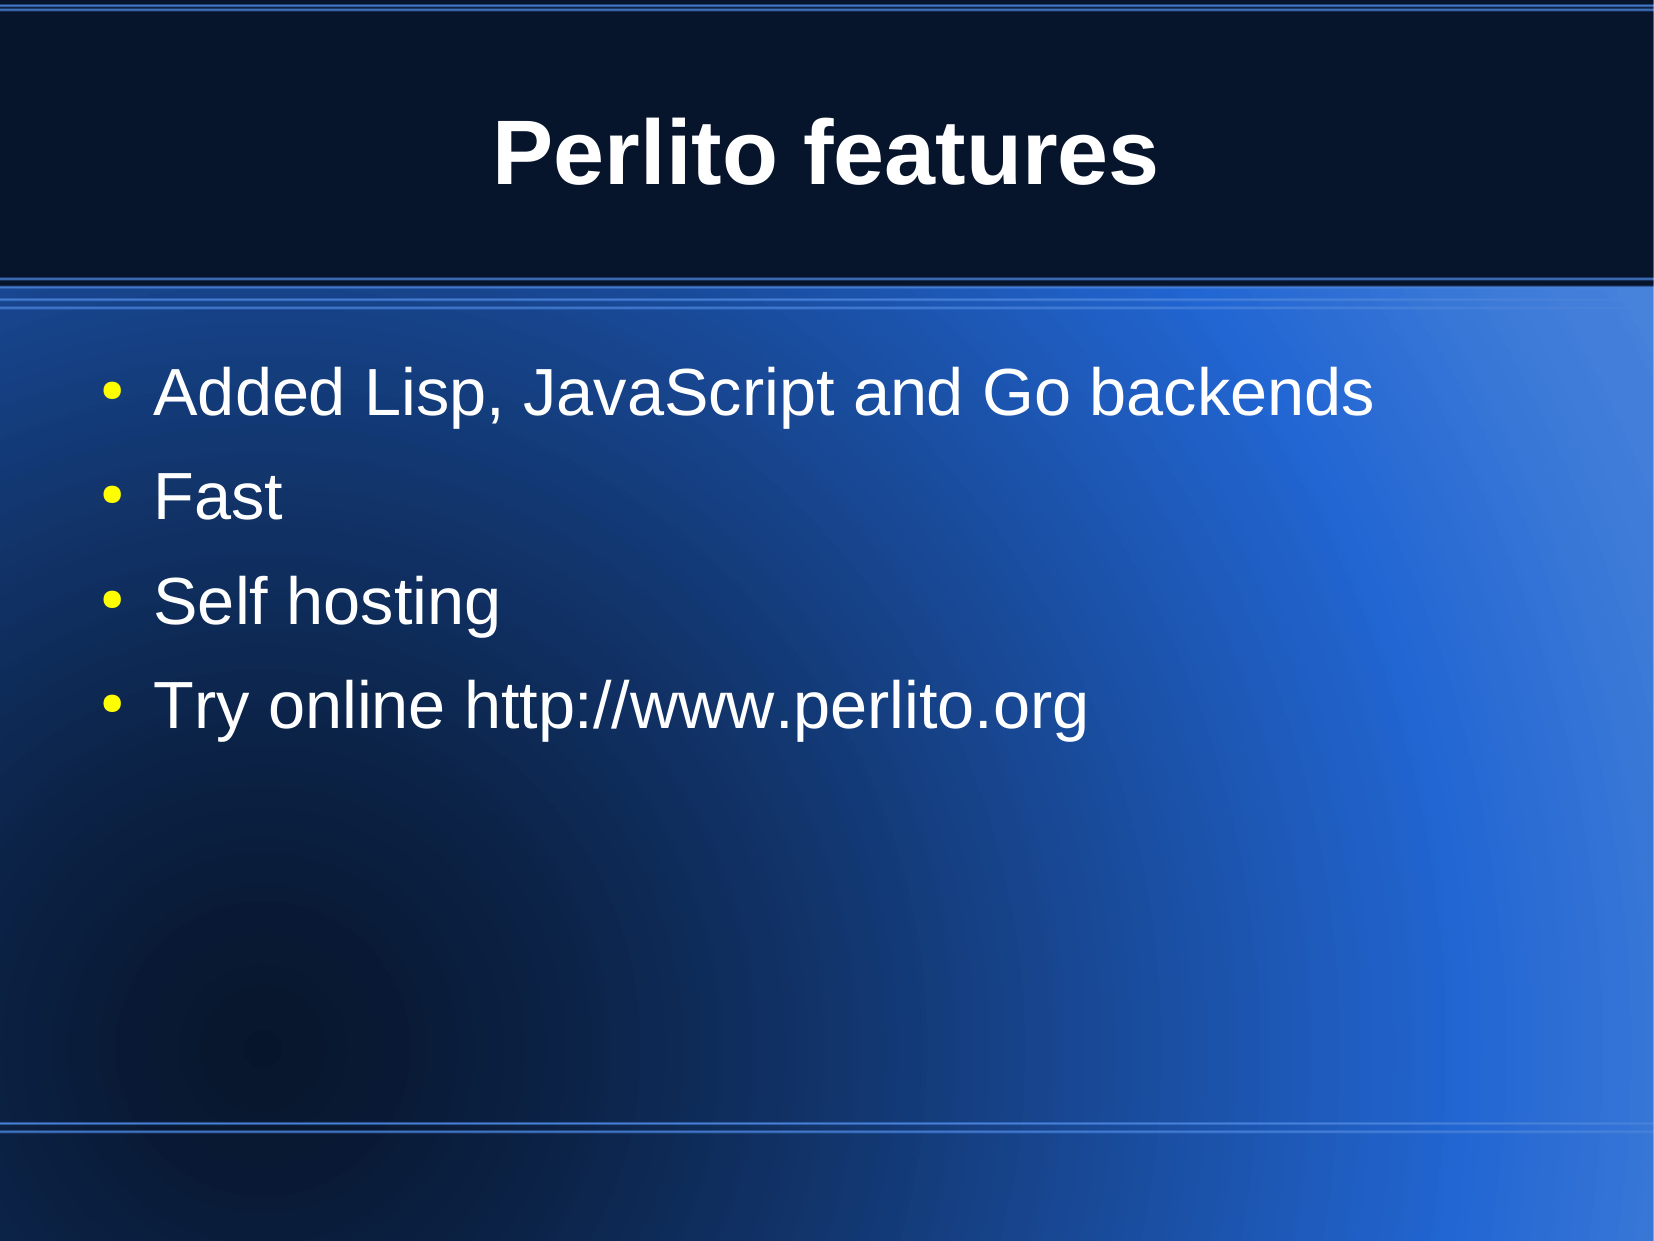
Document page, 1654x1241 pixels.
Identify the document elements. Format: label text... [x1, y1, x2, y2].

title Perlito features [82, 56, 1571, 250]
list Added Lisp, JavaScript and Go backends Fast Self hosting Try online http://www.perlito.org [82, 355, 1571, 1159]
picture [0, 0, 1654, 1241]
